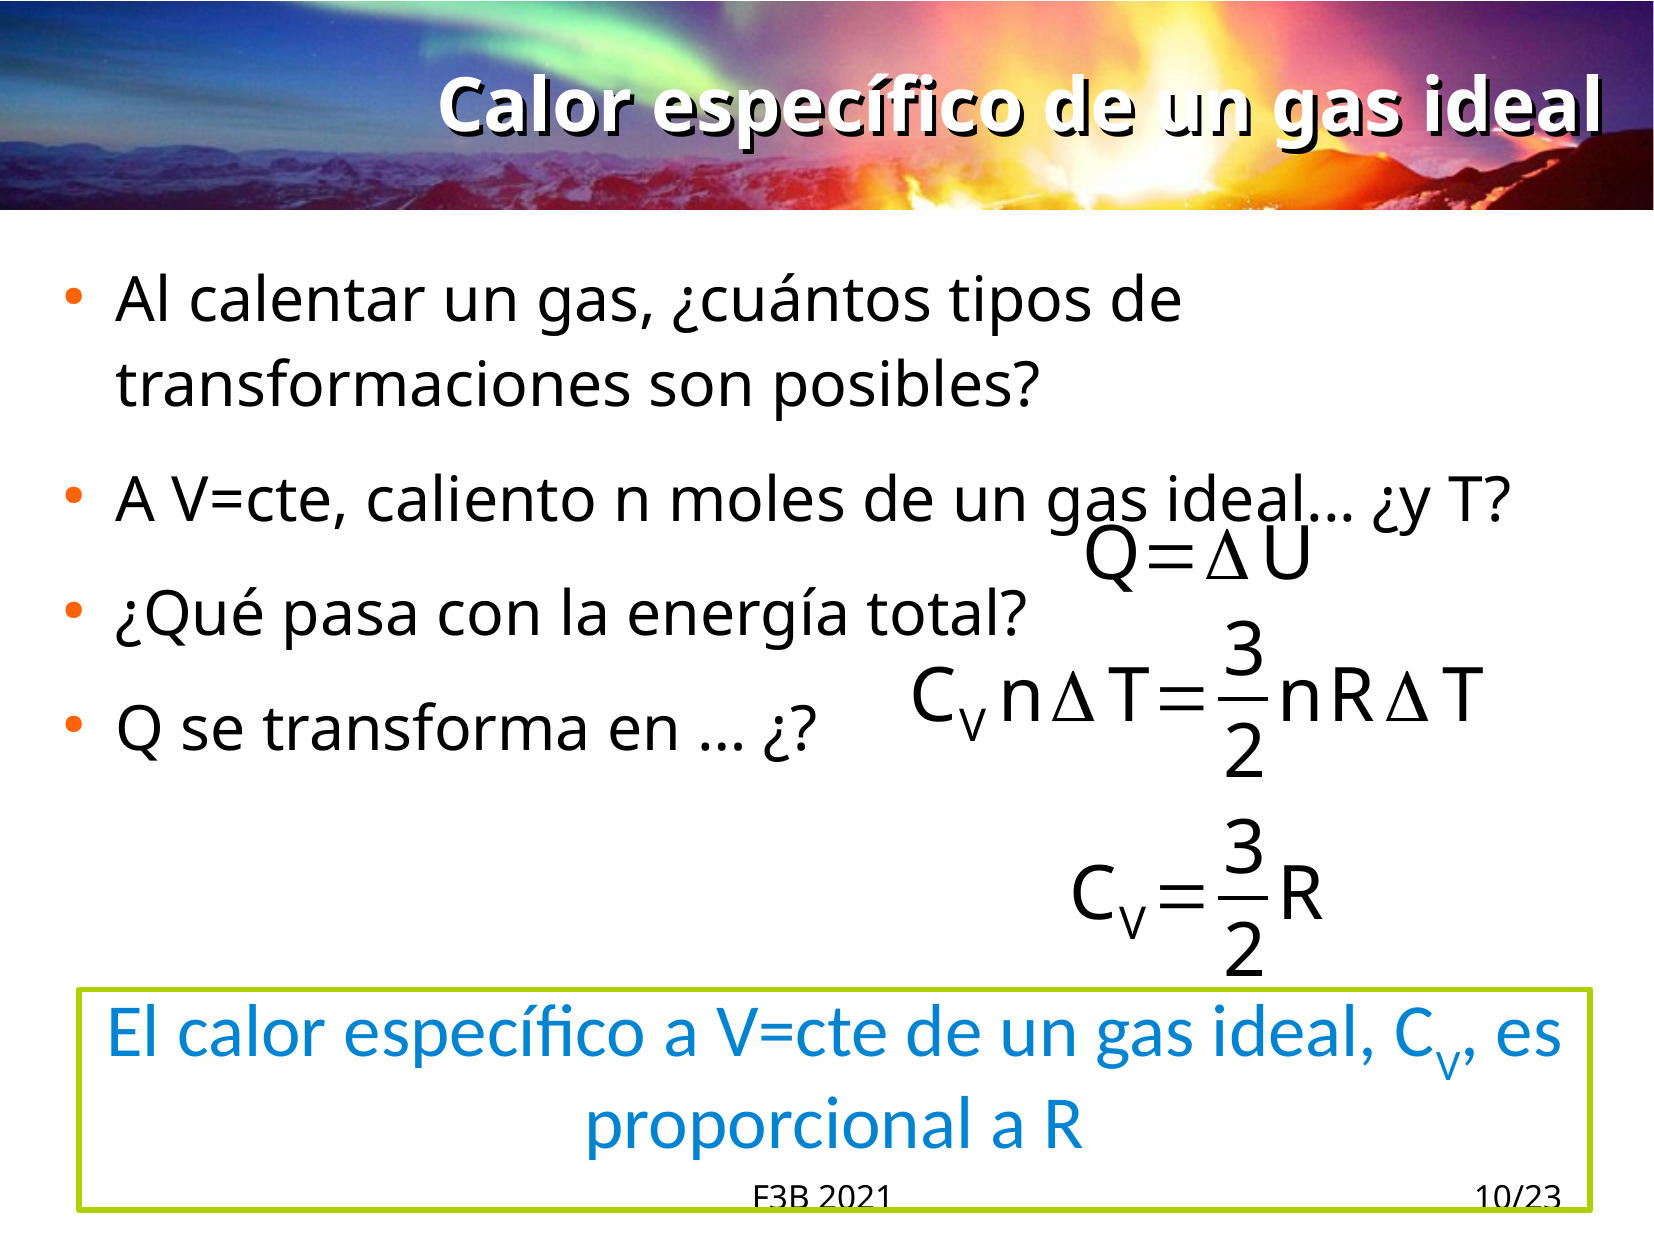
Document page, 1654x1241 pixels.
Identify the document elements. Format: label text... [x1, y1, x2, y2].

title Calor específico de un gas ideal [45, 15, 1606, 191]
list Al calentar un gas, ¿cuántos tipos de transformaciones son posibles? A V=cte, caliento n moles de un gas ideal... ¿y T? ¿Qué pasa con la energía total? Q se transforma en … ¿? [45, 255, 1606, 1156]
text_box El calor específico a V=cte de un gas ideal, CV, es proporcional a R [79, 989, 1591, 1210]
chart [903, 506, 1492, 996]
picture [0, 1, 1654, 210]
